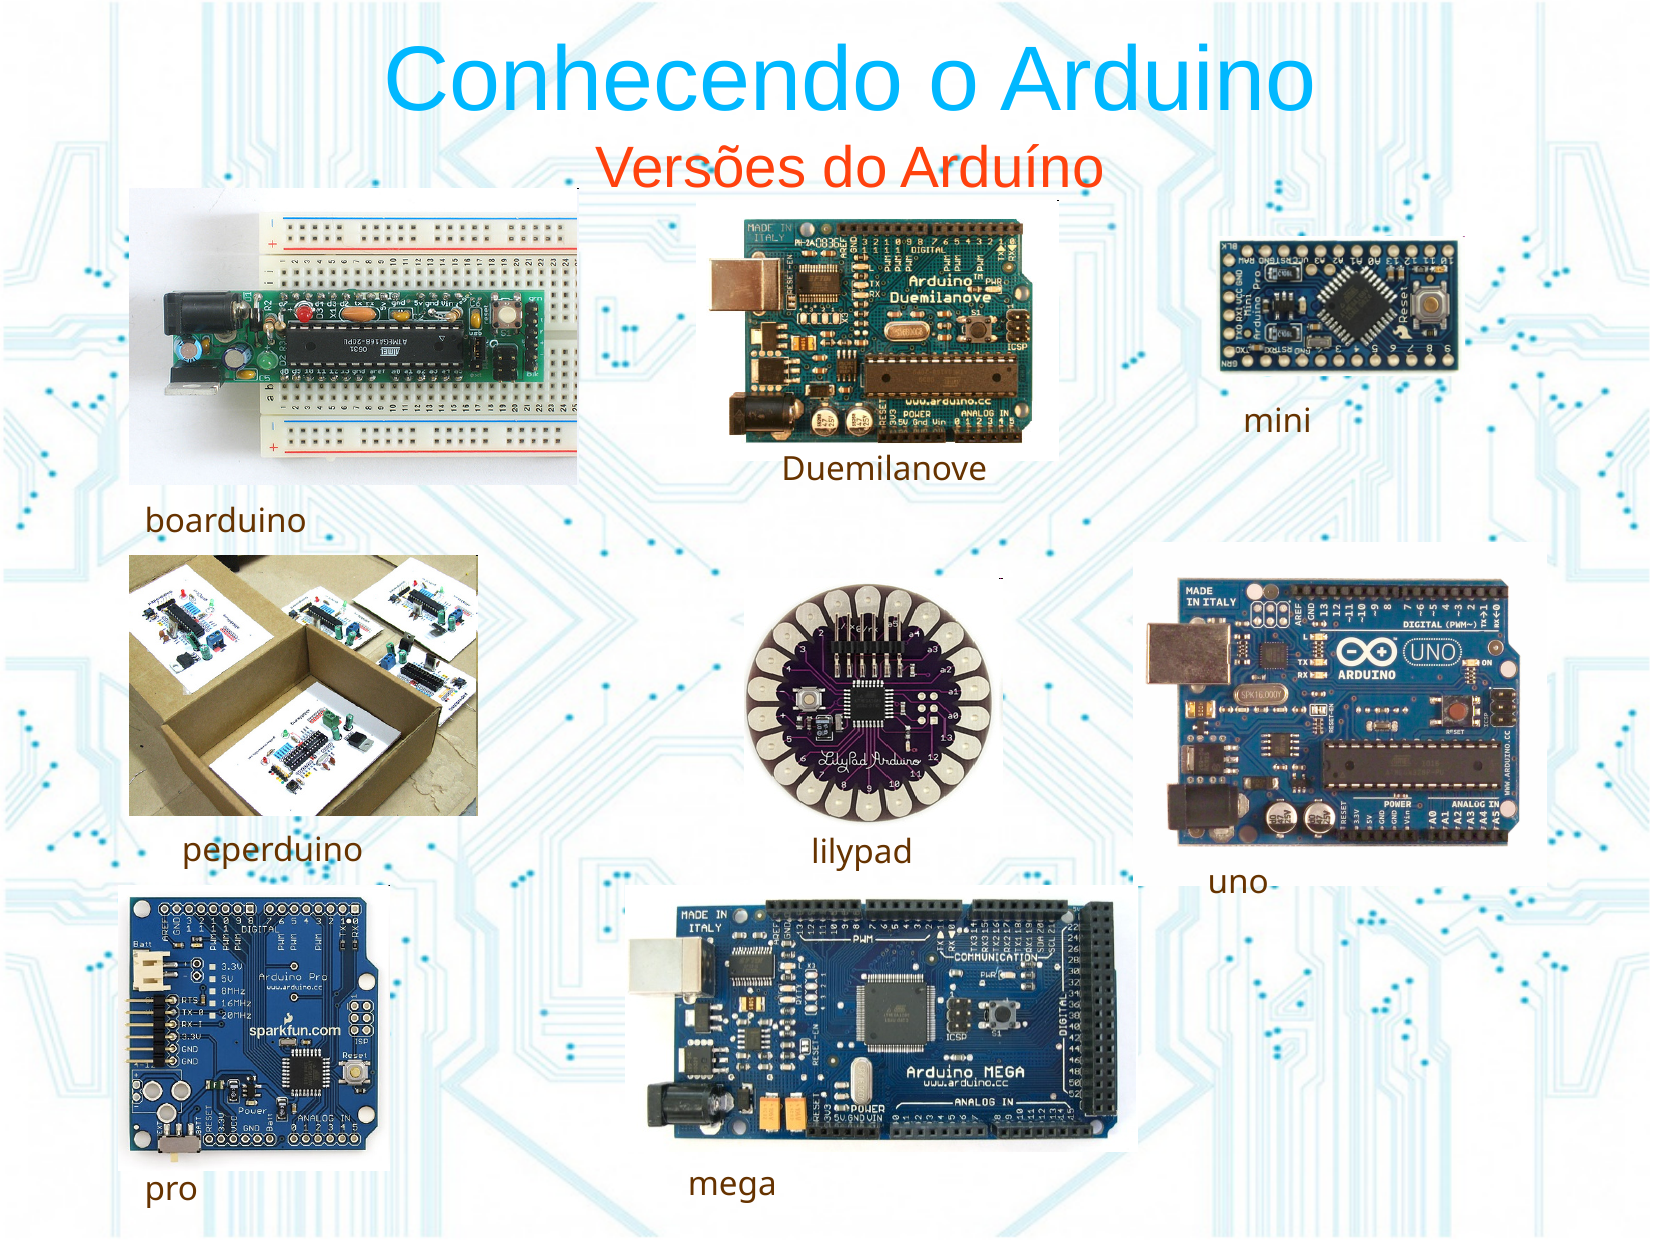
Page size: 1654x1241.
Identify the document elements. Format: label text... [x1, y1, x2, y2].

text_box boarduino [129, 489, 362, 556]
text_box uno [1192, 850, 1425, 929]
title Conhecendo o Arduino Versões do Arduíno [106, 5, 1595, 213]
picture [129, 555, 478, 816]
text_box mega [673, 1151, 957, 1212]
picture [118, 885, 390, 1172]
text_box mini [1228, 389, 1371, 461]
text_box peperduino [167, 818, 449, 878]
picture [744, 578, 1003, 827]
text_box pro [129, 1157, 343, 1217]
picture [1216, 236, 1465, 376]
text_box lilypad [796, 819, 1028, 886]
text_box Duemilanove [766, 437, 1058, 508]
picture [129, 213, 579, 485]
picture [625, 542, 1547, 1152]
picture [696, 213, 1059, 461]
